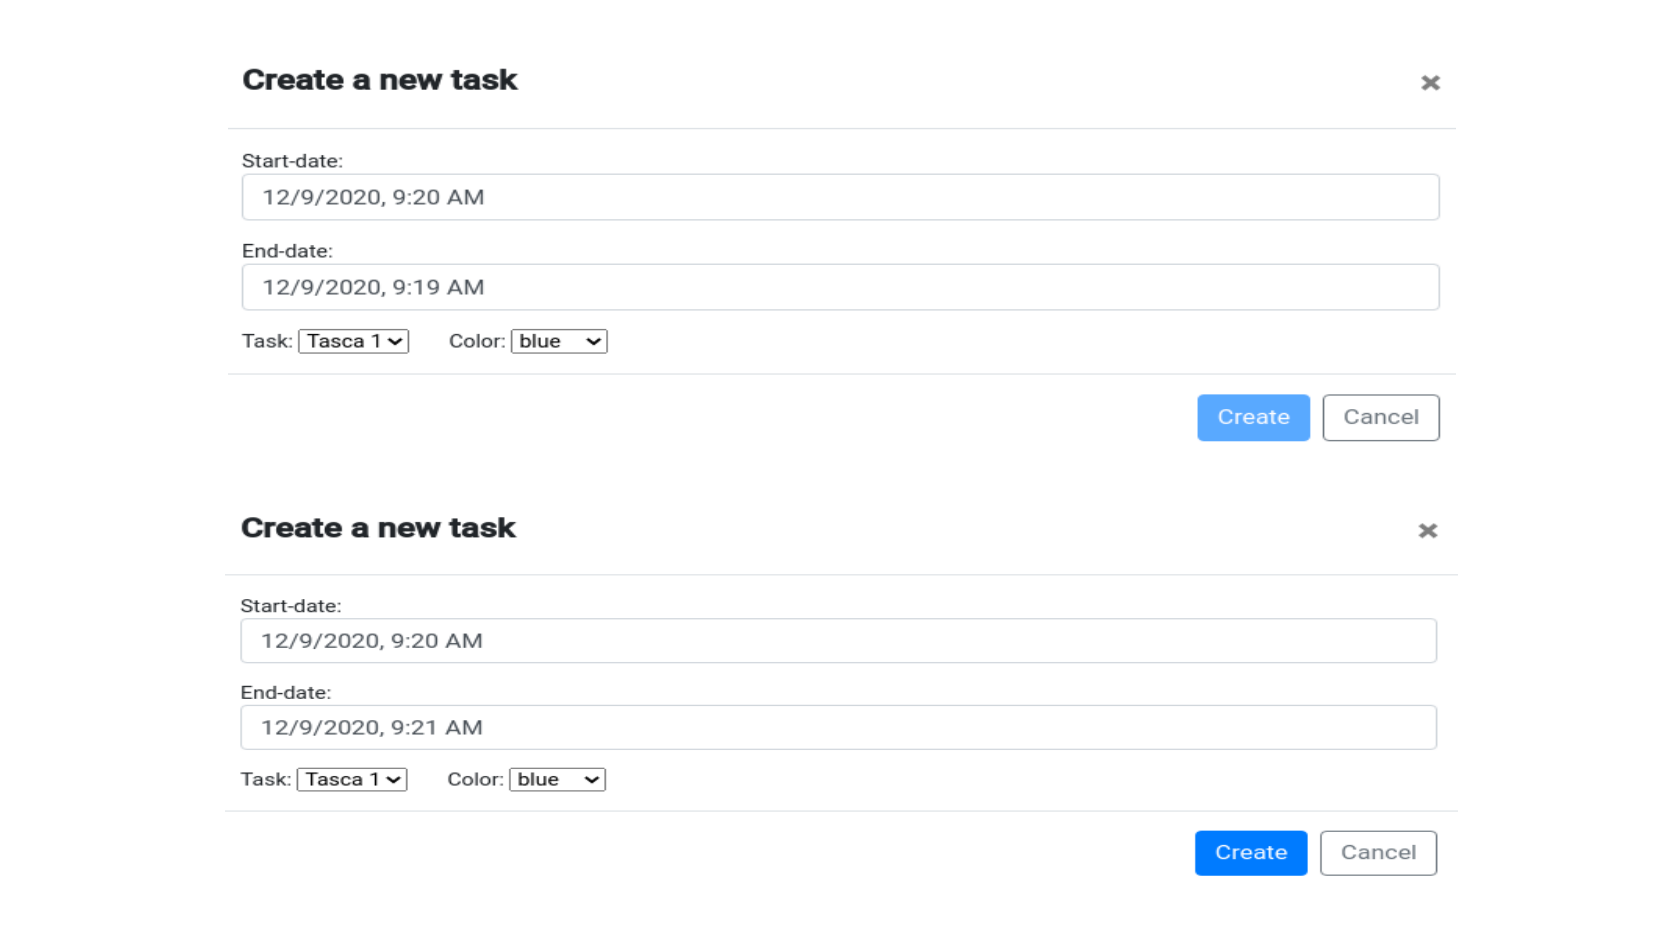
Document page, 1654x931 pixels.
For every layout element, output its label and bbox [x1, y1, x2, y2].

picture [228, 59, 1456, 451]
picture [225, 509, 1458, 883]
